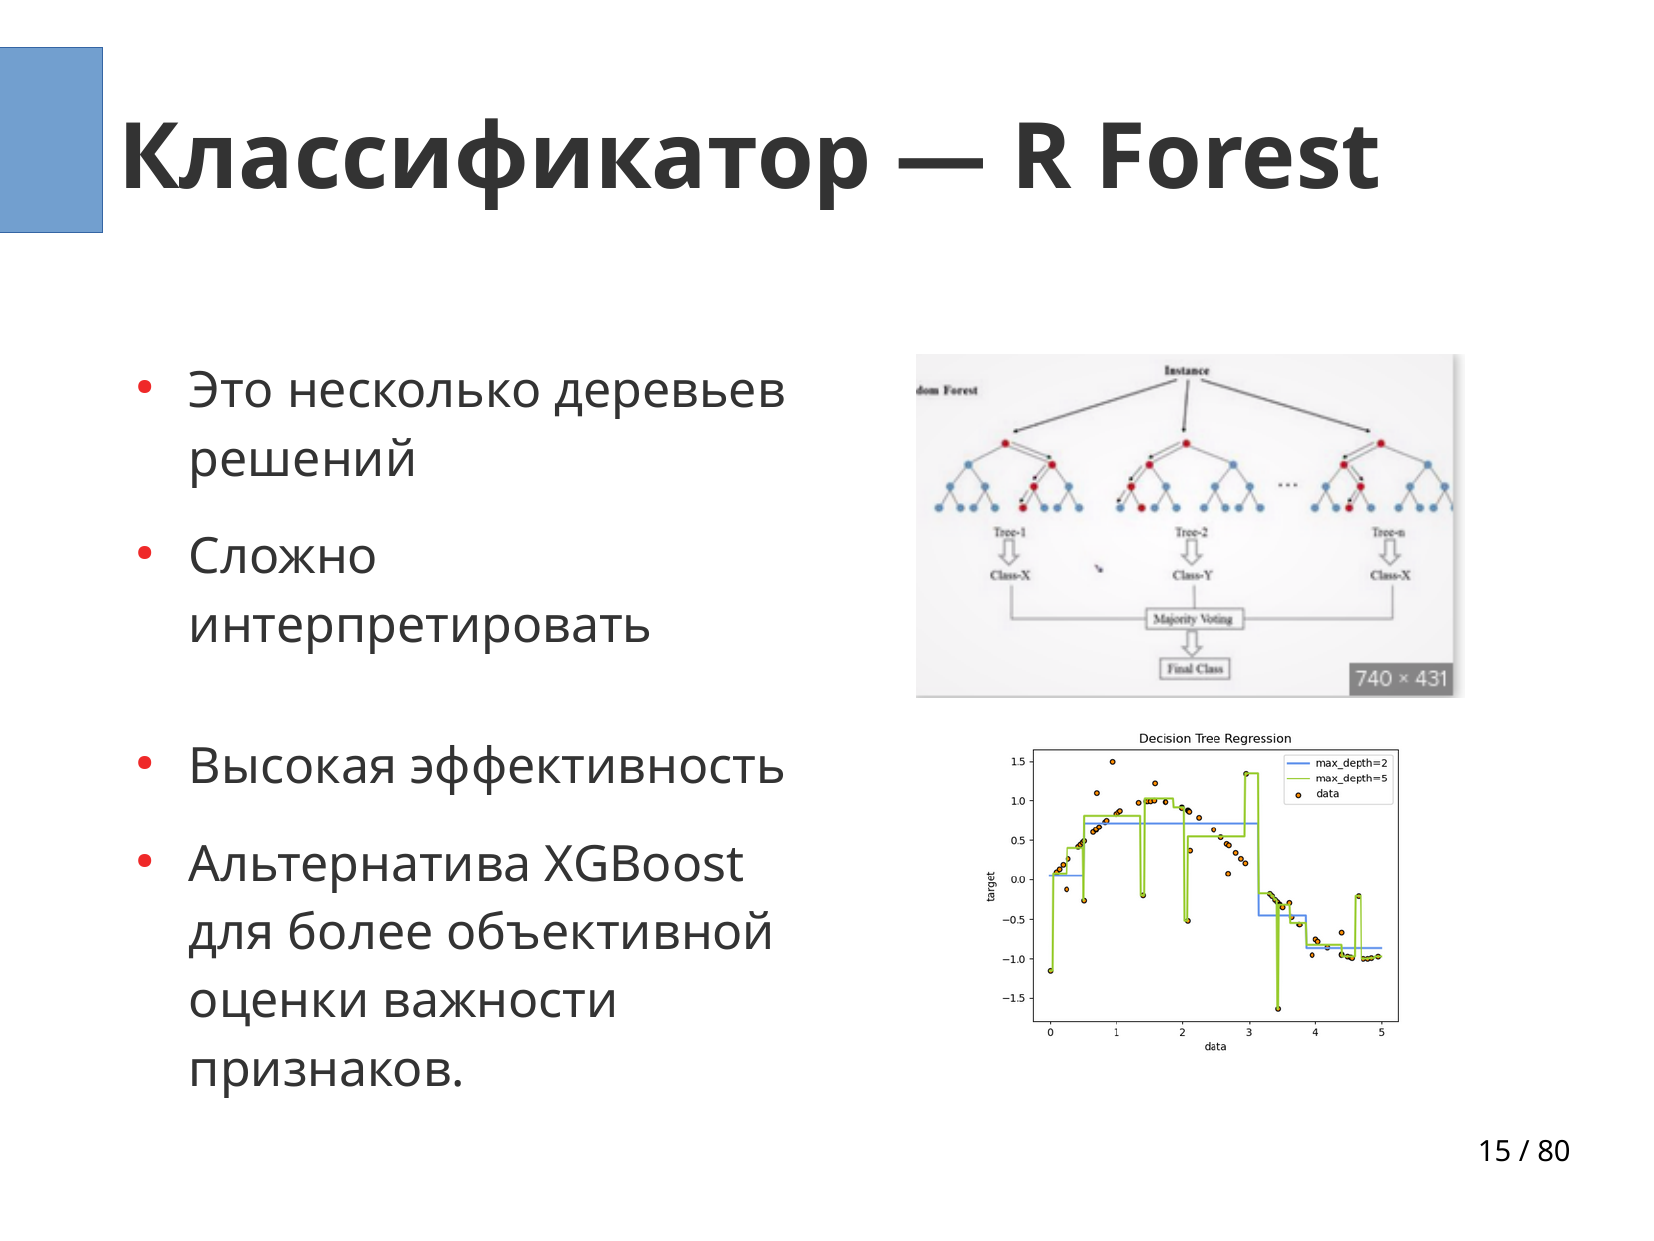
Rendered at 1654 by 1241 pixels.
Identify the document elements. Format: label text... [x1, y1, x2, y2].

title Классификатор — R Forest [118, 49, 1571, 257]
picture [916, 354, 1465, 698]
picture [970, 729, 1410, 1074]
list Высокая эффективность Альтернатива XGBoost для более объективной оценки важности признаков. [118, 730, 810, 1074]
list Это несколько деревьев решений Сложно интерпретировать [118, 354, 810, 698]
text_box [0, 47, 103, 233]
